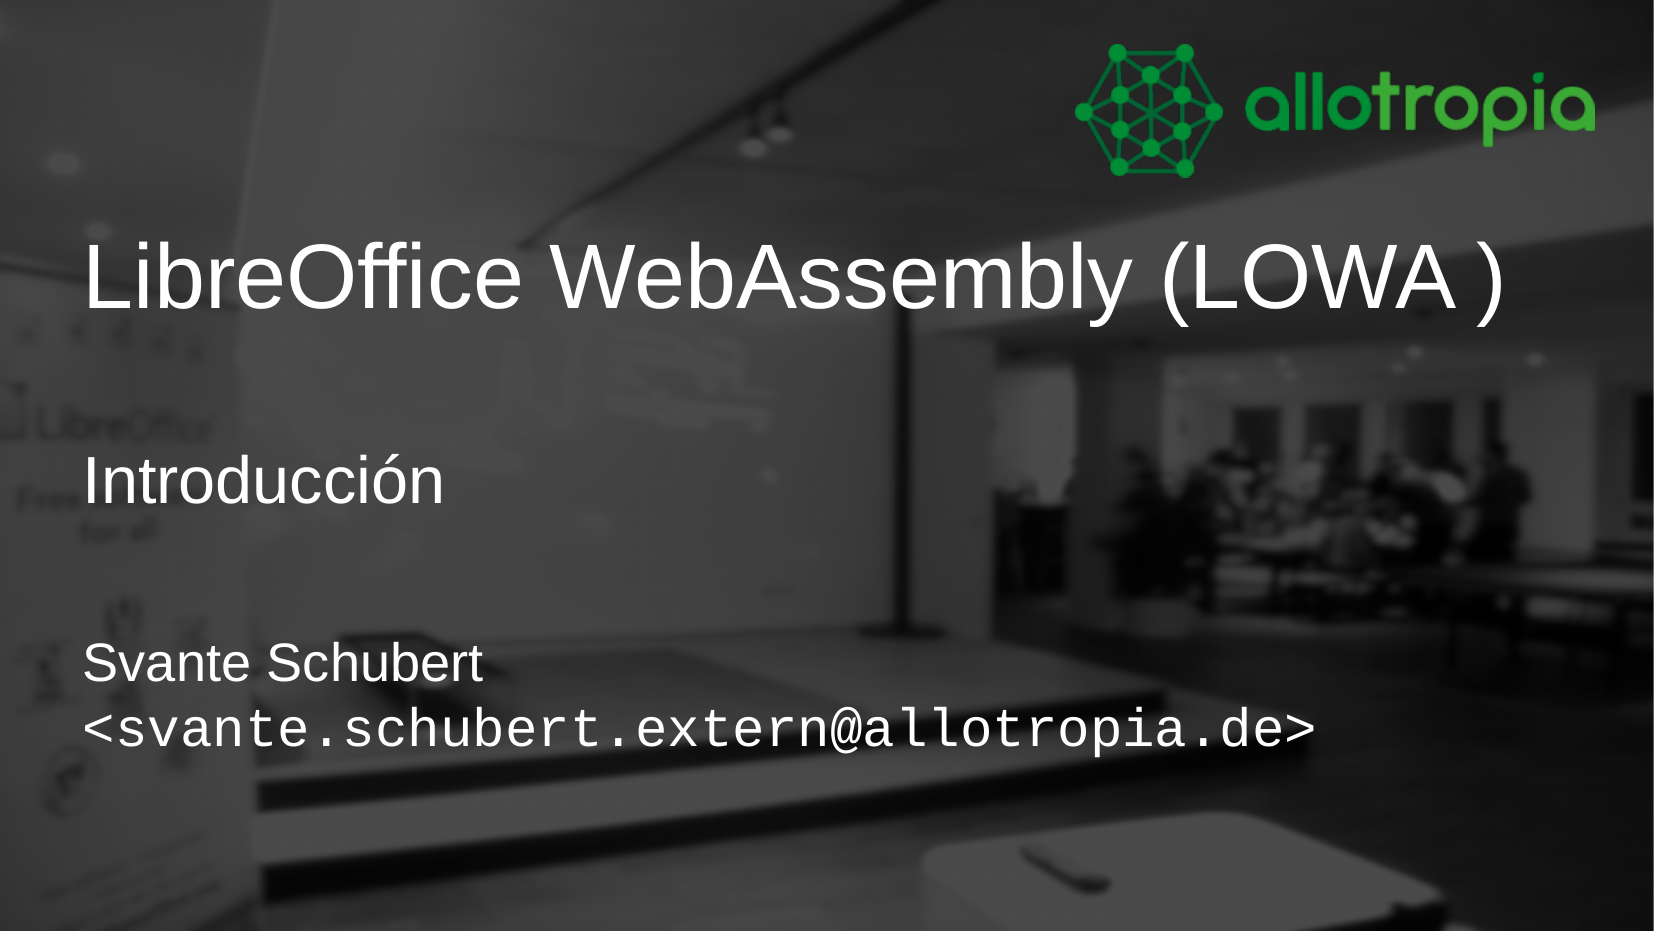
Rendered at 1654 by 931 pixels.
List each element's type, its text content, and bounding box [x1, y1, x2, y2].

picture [0, 0, 1654, 931]
subtitle LibreOffice WebAssembly (LOWA ) Introducción Svante Schubert <svante.schubert.extern@allotropia.de> [82, 217, 1571, 757]
